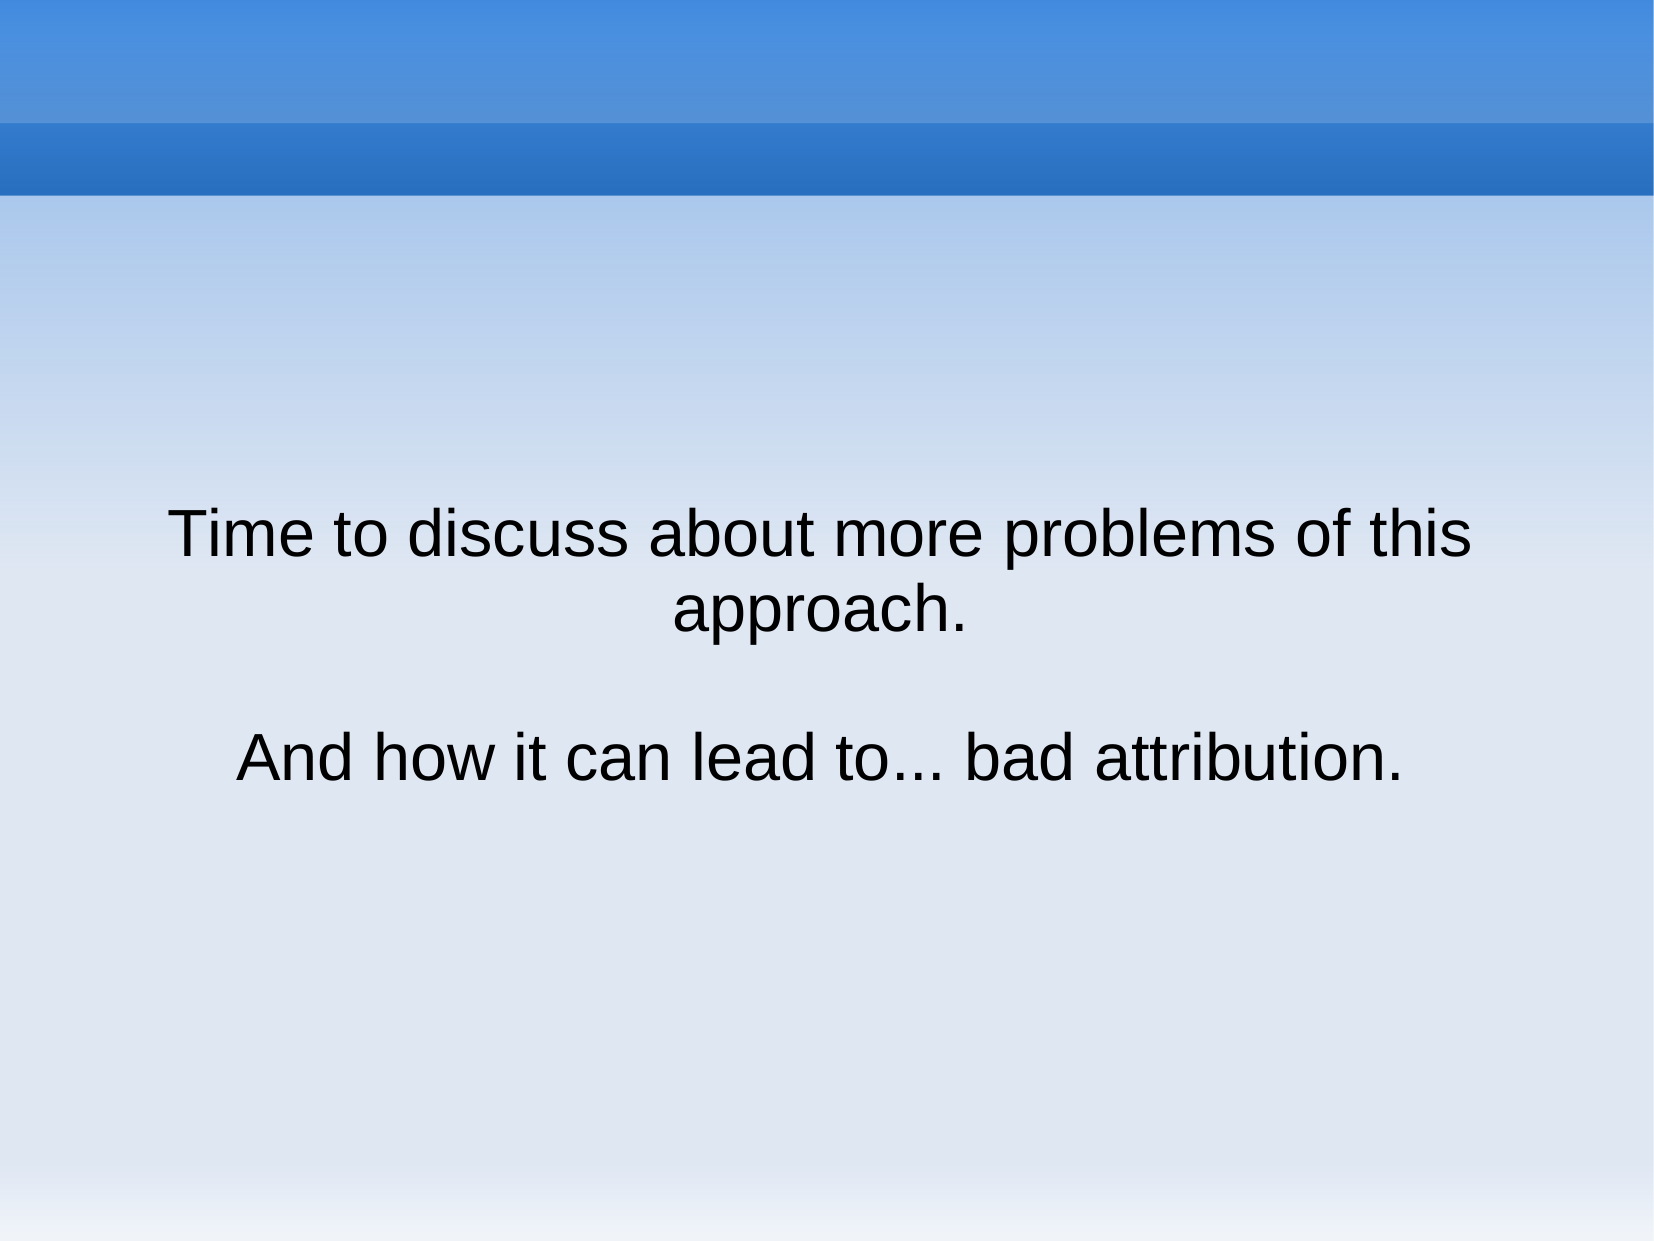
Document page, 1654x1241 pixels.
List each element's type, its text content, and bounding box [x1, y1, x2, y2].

subtitle Time to discuss about more problems of this approach. And how it can lead to... bad attribution. [76, 165, 1565, 1126]
picture [0, 0, 1654, 1241]
